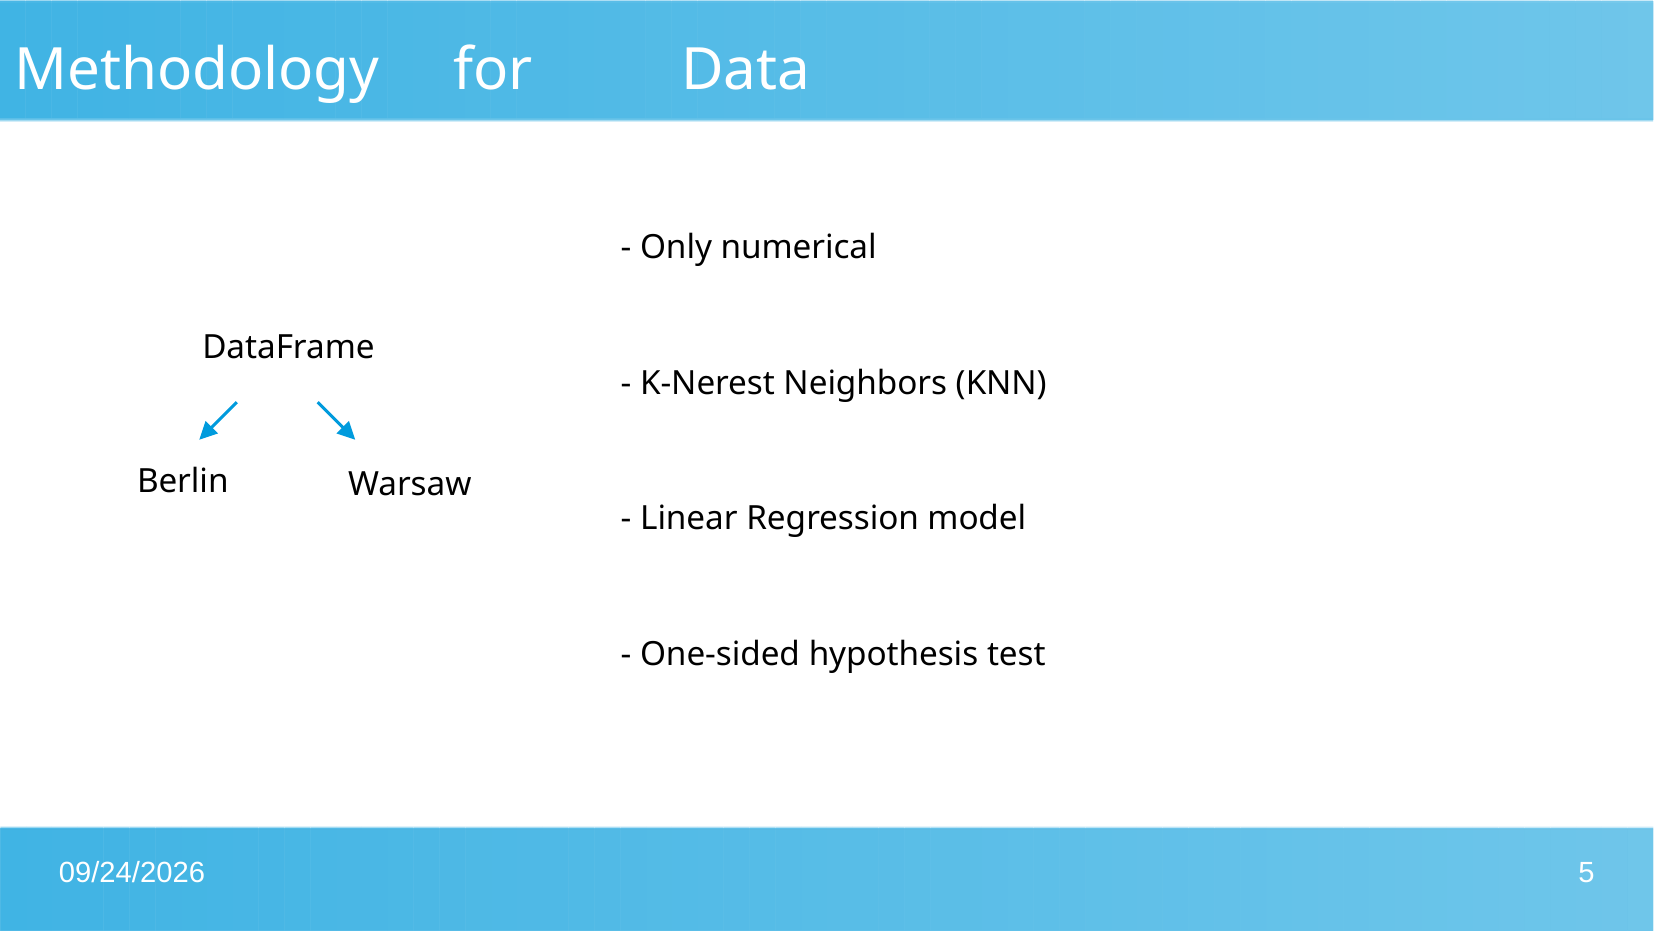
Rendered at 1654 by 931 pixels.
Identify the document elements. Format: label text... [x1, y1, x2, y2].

text_box - Only numerical - K-Nerest Neighbors (KNN) - Linear Regression model - One-sided hypothesis test [605, 215, 1276, 676]
text_box Berlin [122, 449, 334, 497]
text_box DataFrame [187, 315, 399, 363]
text_box Methodology for Data Analysis [0, 20, 826, 113]
text_box Warsaw [333, 452, 545, 500]
